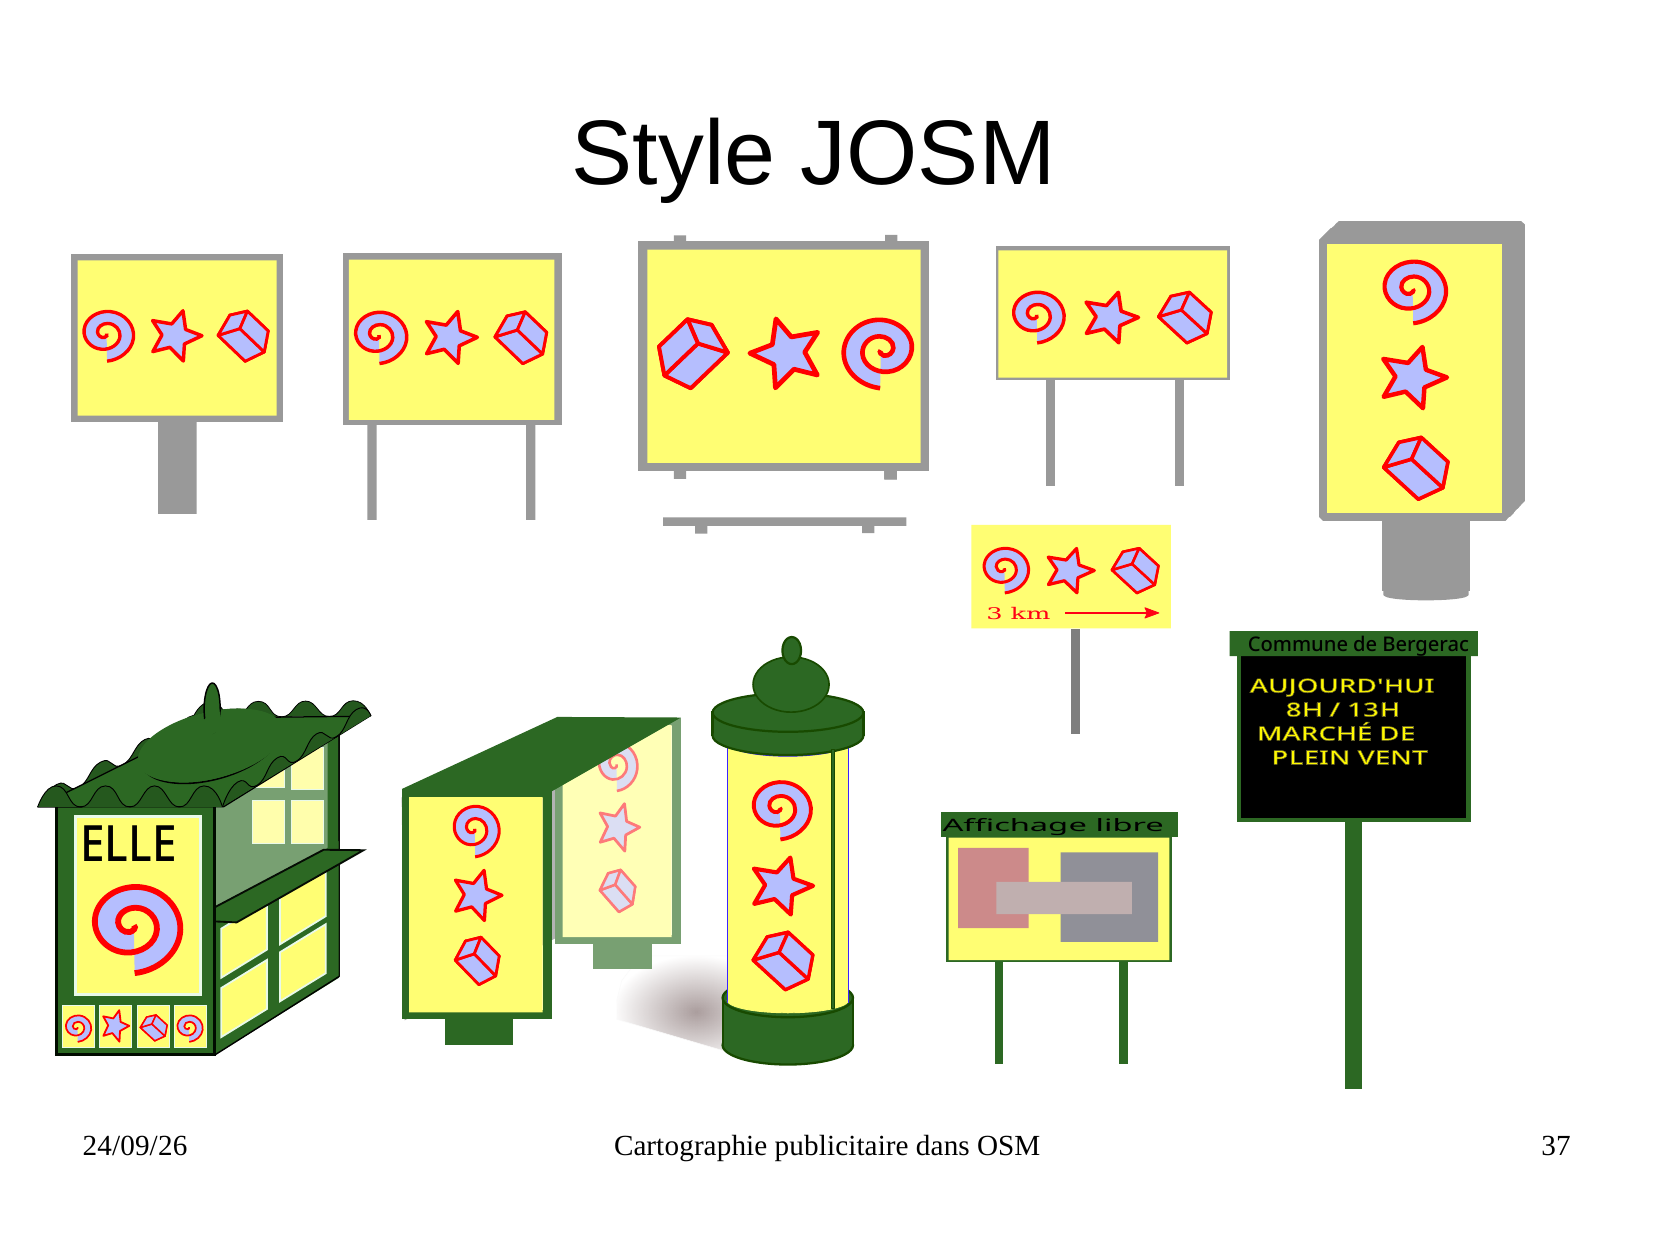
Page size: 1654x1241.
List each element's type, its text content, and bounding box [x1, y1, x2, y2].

picture [389, 153, 1576, 1155]
picture [70, 212, 284, 514]
picture [342, 209, 562, 520]
picture [637, 165, 931, 579]
picture [35, 664, 376, 1146]
title Style JOSM [82, 49, 1571, 257]
